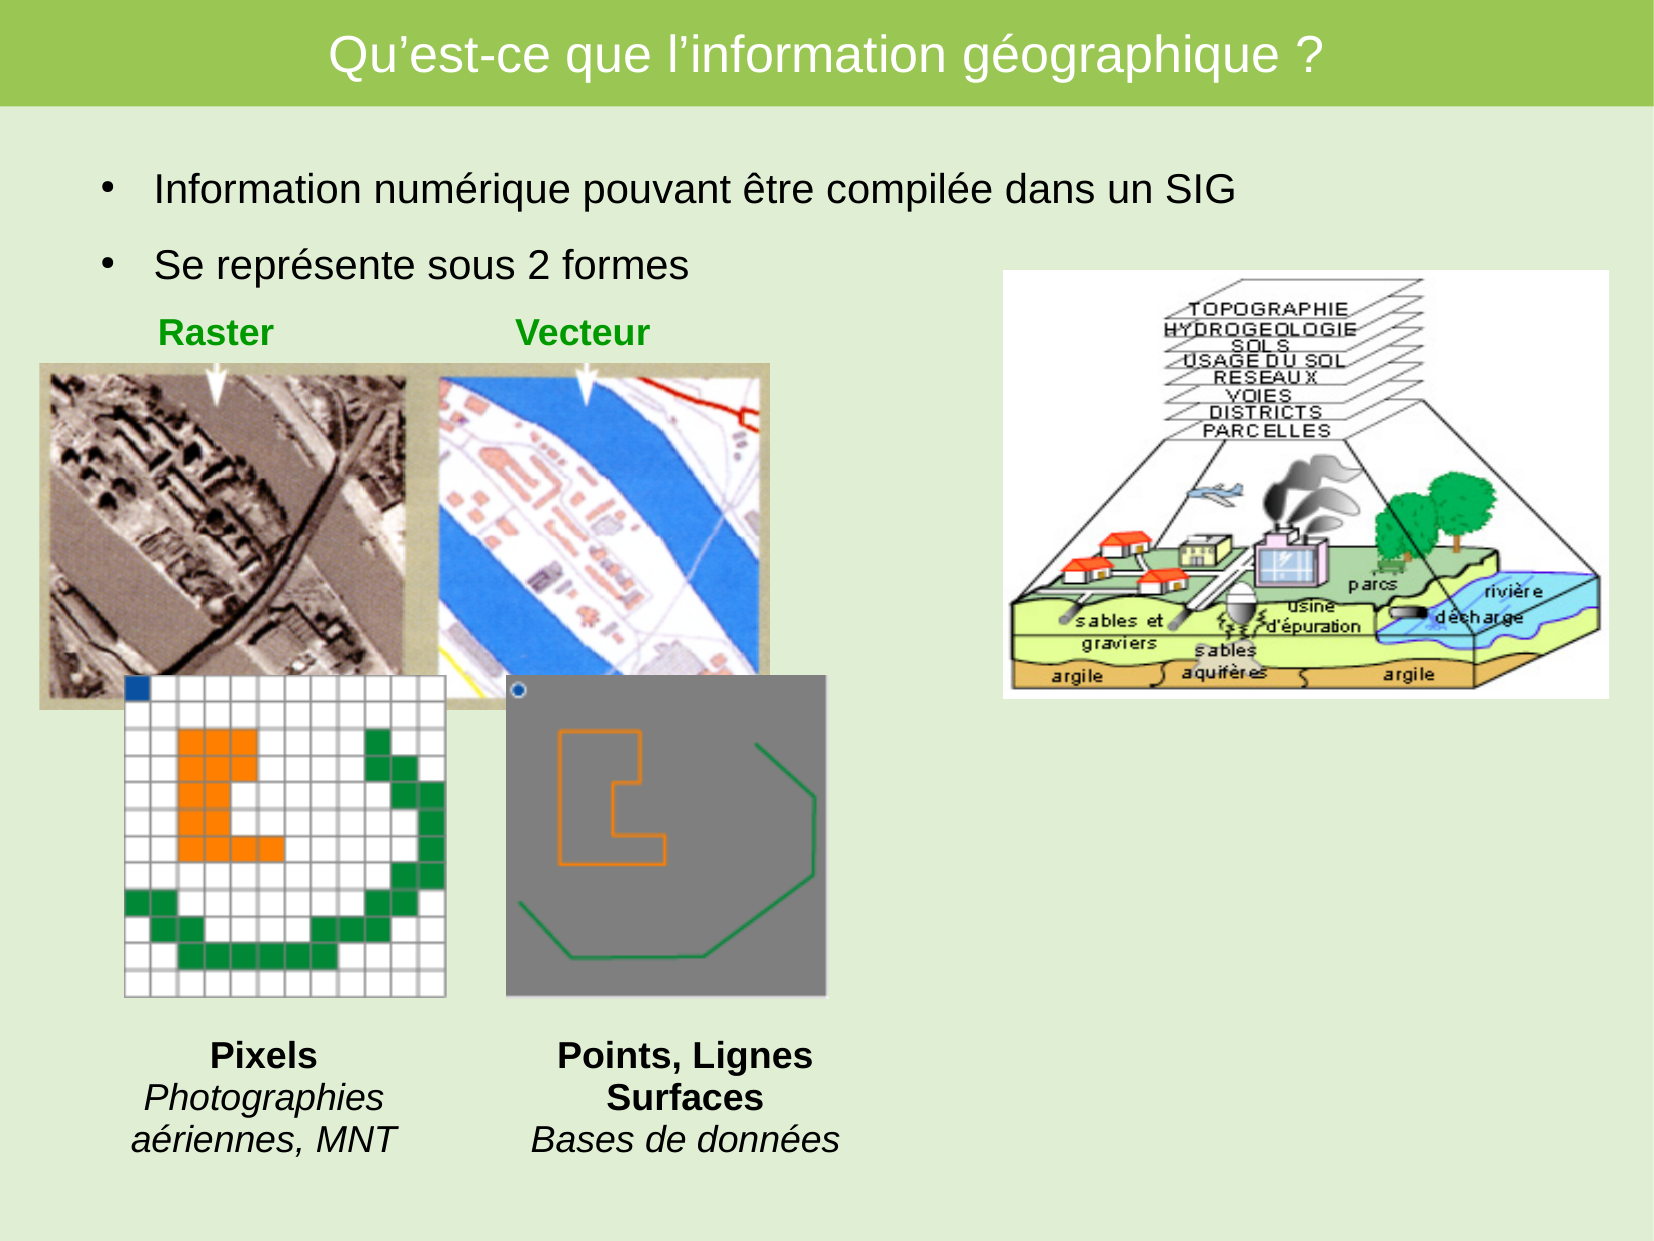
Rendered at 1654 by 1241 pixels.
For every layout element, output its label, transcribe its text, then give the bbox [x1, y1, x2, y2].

list Information numérique pouvant être compilée dans un SIG Se représente sous 2 formes [82, 165, 1571, 1193]
picture [39, 363, 829, 999]
text_box Pixels Photographies aériennes, MNT [78, 1026, 450, 1193]
text_box Vecteur [484, 304, 681, 361]
title Qu’est-ce que l’information géographique ? [82, 19, 1571, 89]
picture [1571, 270, 1610, 699]
text_box Raster [133, 304, 299, 362]
text_box Points, Lignes Surfaces Bases de données [506, 1026, 865, 1183]
